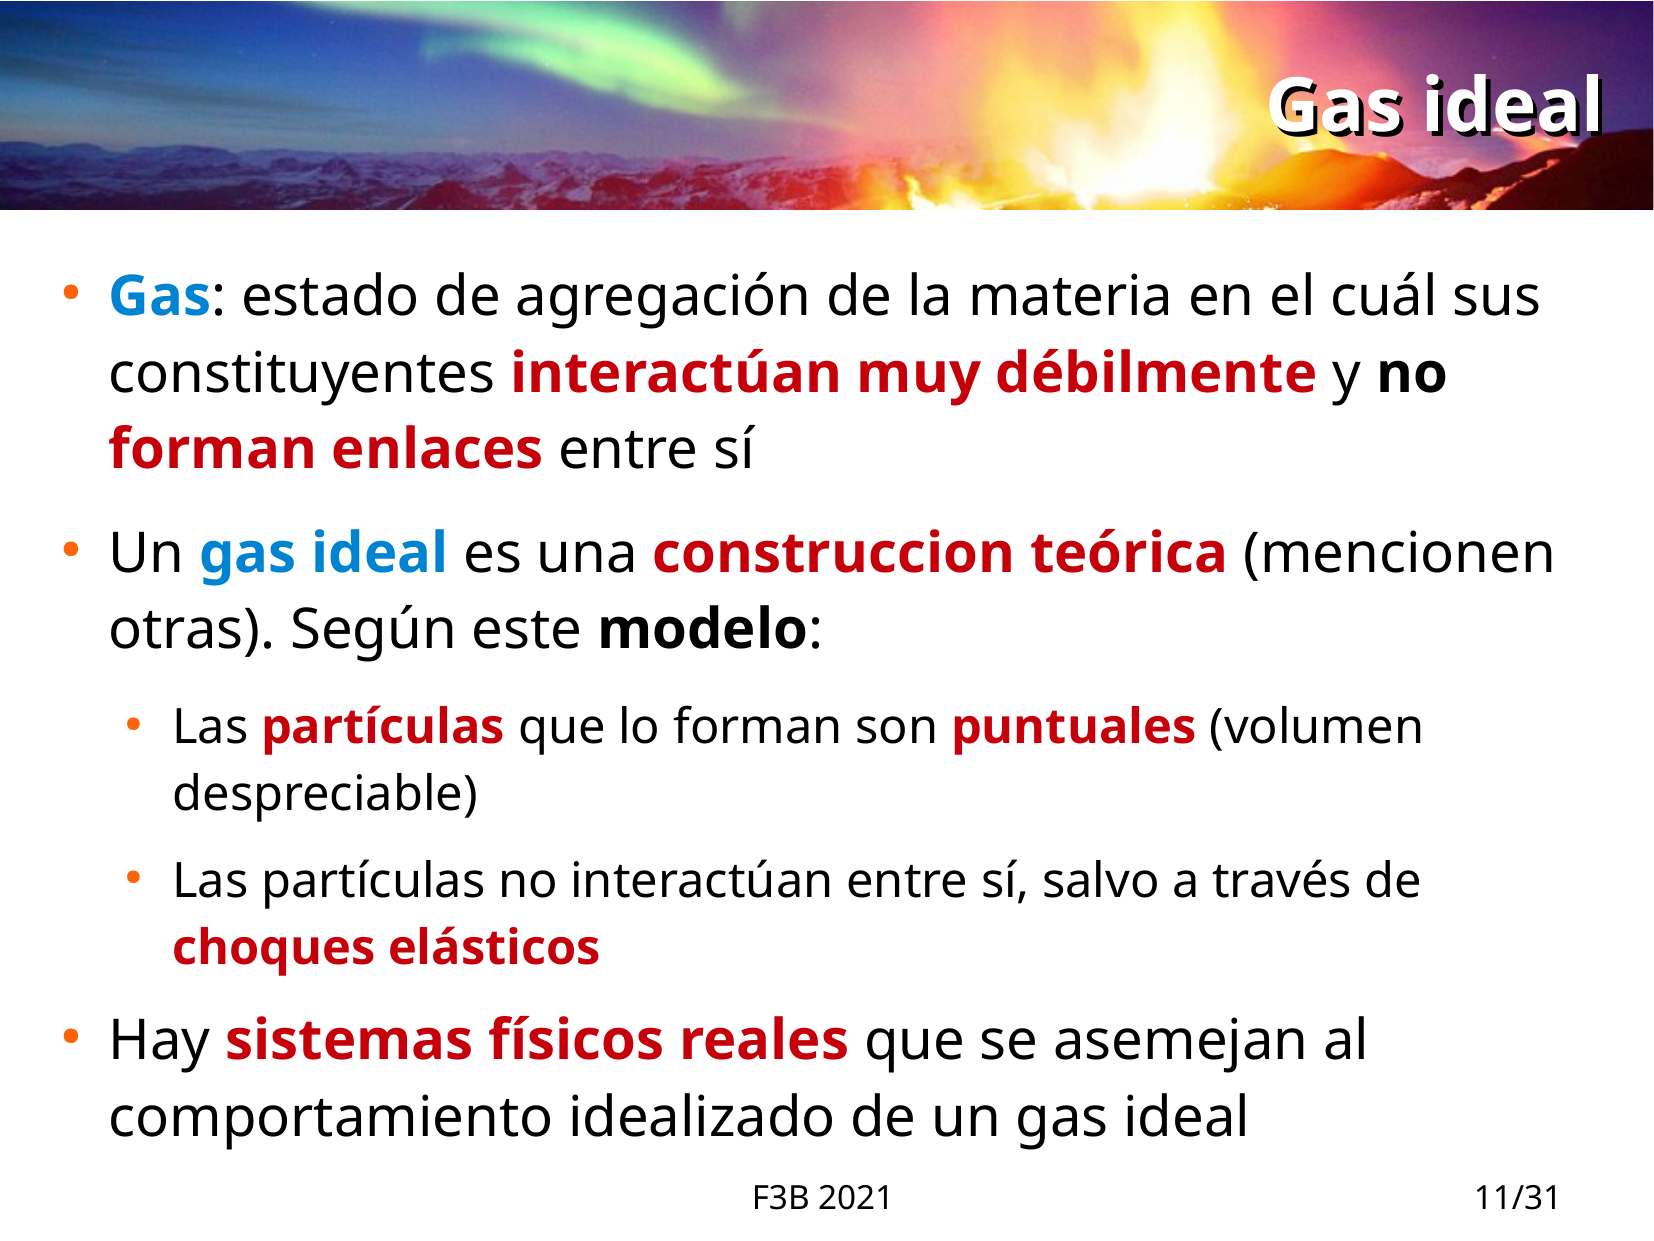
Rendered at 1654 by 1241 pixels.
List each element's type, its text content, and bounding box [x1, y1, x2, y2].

picture [0, 1, 1654, 210]
list Gas: estado de agregación de la materia en el cuál sus constituyentes interactúan muy débilmente y no forman enlaces entre sí Un gas ideal es una construccion teórica (mencionen otras). Según este modelo: Las partículas que lo forman son puntuales (volumen despreciable) Las partículas no interactúan entre sí, salvo a través de choques elásticos Hay sistemas físicos reales que se asemejan al comportamiento idealizado de un gas ideal [45, 255, 1606, 1156]
title Gas ideal [45, 15, 1606, 191]
